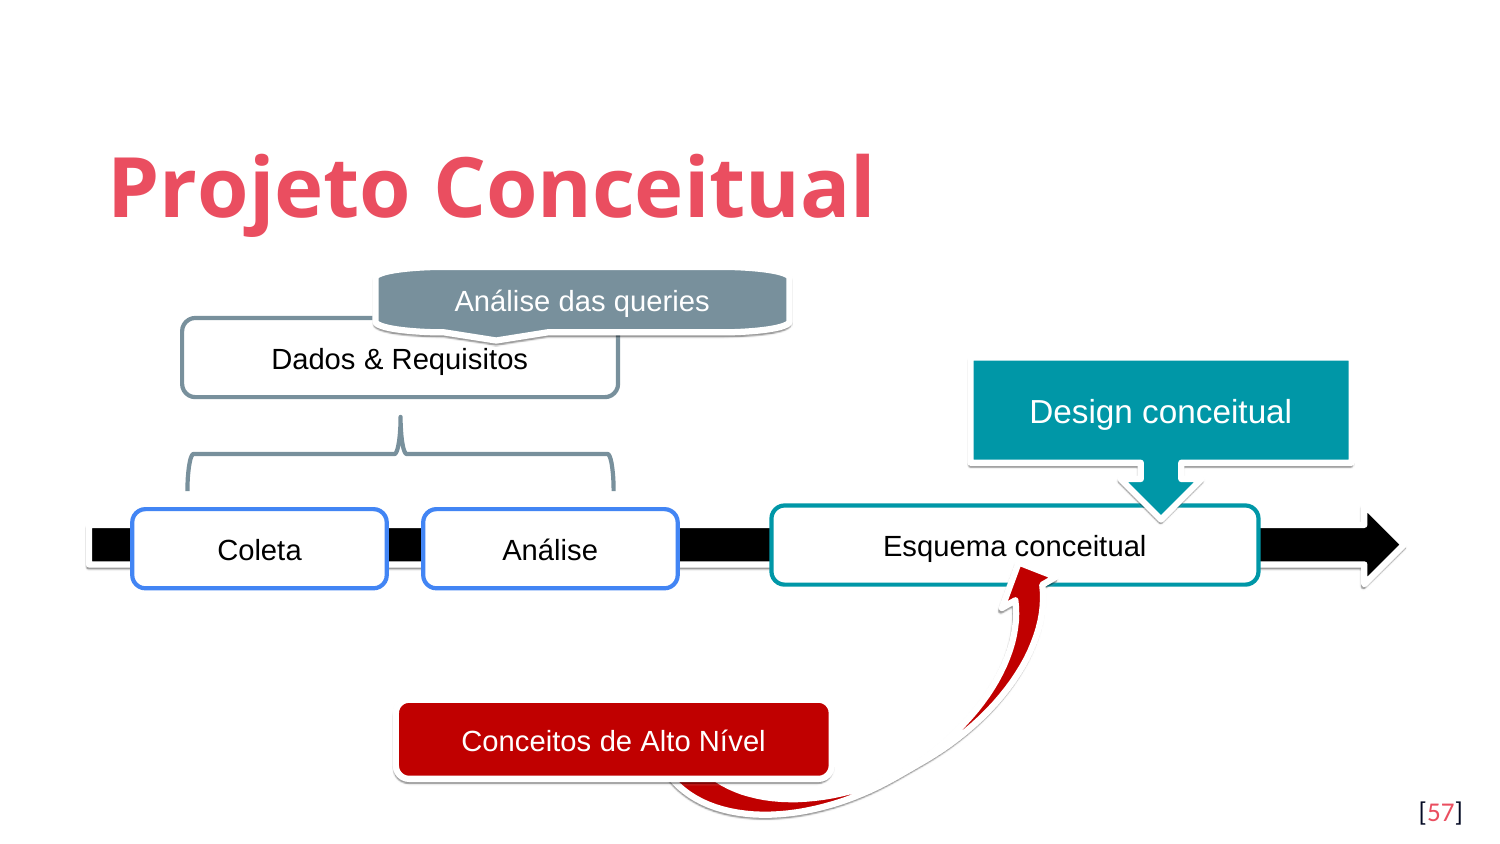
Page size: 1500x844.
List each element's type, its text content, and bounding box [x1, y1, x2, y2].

text_box [88, 524, 132, 565]
text_box Dados & Requisitos [182, 317, 619, 398]
text_box [1259, 505, 1404, 585]
text_box Conceitos de Alto Nível [395, 699, 832, 779]
text_box [672, 562, 1056, 815]
text_box Projeto Conceitual [92, 104, 1408, 243]
text_box Análise [423, 509, 678, 589]
text_box [678, 524, 771, 565]
text_box Design conceitual [970, 357, 1352, 520]
text_box [387, 524, 423, 565]
text_box Análise das queries [375, 266, 790, 341]
text_box Coleta [132, 509, 387, 589]
text_box [187, 416, 614, 492]
slide_number [57] [1403, 779, 1494, 844]
text_box Esquema conceitual [771, 505, 1259, 585]
